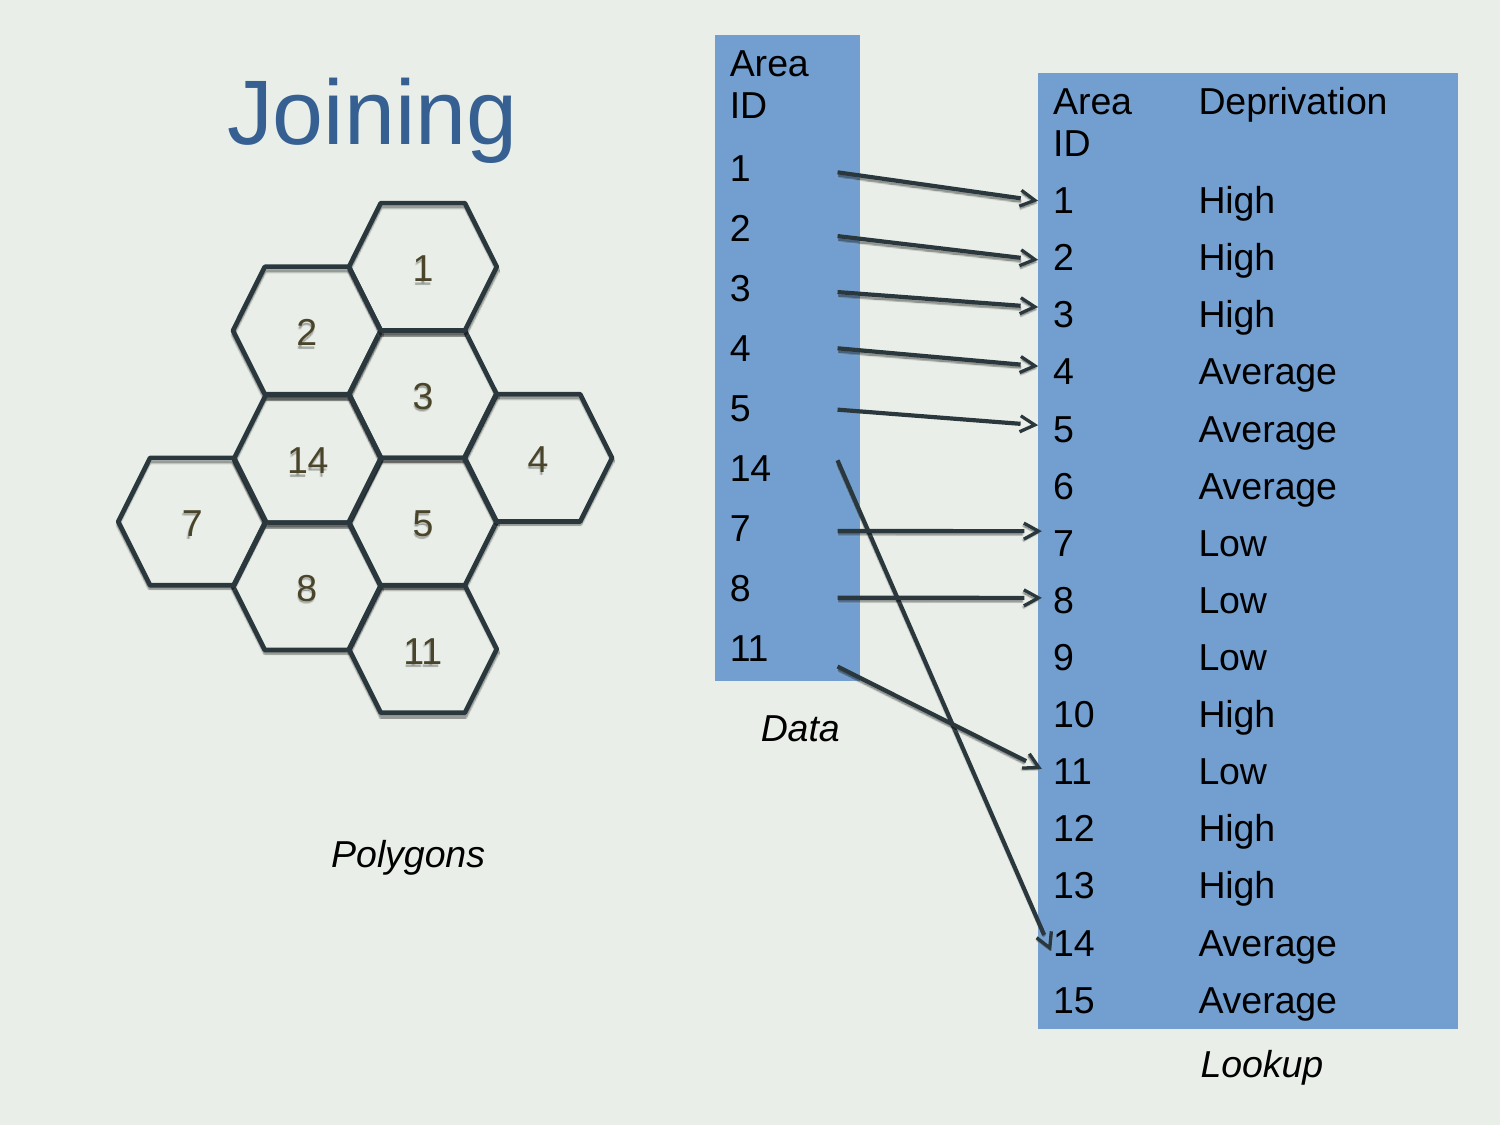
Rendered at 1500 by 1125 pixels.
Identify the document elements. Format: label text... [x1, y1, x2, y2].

table_cell 14 [1038, 915, 1184, 972]
table_cell 5 [715, 380, 860, 440]
table_header Area ID [715, 35, 860, 139]
table_cell High [1184, 800, 1458, 857]
text_box 2 [232, 266, 380, 395]
text_box 8 [232, 522, 381, 651]
table_cell 2 [715, 200, 860, 260]
table_cell High [1184, 286, 1458, 344]
table_cell Average [1184, 915, 1458, 972]
table_cell 1 [1038, 172, 1184, 229]
table_cell 11 [1038, 743, 1184, 800]
table_cell 4 [715, 320, 860, 380]
table_cell 3 [715, 260, 860, 320]
table_cell Low [1184, 572, 1458, 629]
table_cell 3 [1038, 286, 1184, 344]
table_cell 15 [1038, 972, 1184, 1029]
table_cell Low [1184, 629, 1458, 686]
table_cell 9 [1038, 629, 1184, 686]
table_cell Average [1184, 458, 1458, 515]
table_cell 11 [715, 620, 860, 681]
table_cell High [1184, 229, 1458, 286]
table_cell 8 [715, 560, 860, 620]
table_cell Average [1184, 972, 1458, 1029]
text_box 5 [348, 457, 497, 585]
text_box 7 [118, 457, 267, 586]
table_cell 10 [1038, 686, 1184, 743]
table_cell High [1184, 857, 1458, 915]
text_box 3 [348, 331, 497, 457]
text_box 14 [234, 395, 381, 522]
table_cell 8 [1038, 572, 1184, 629]
table_cell High [1184, 686, 1458, 743]
table_cell Average [1184, 344, 1458, 401]
table_cell 1 [715, 139, 860, 200]
text_box 4 [464, 394, 613, 522]
table_cell 5 [1038, 401, 1184, 458]
table_header Area ID [1038, 73, 1184, 172]
table_cell 6 [1038, 458, 1184, 515]
table_header Deprivation [1184, 73, 1458, 172]
table_cell 13 [1038, 857, 1184, 915]
table_cell 7 [715, 500, 860, 560]
table_cell Low [1184, 515, 1458, 572]
table_cell Low [1184, 743, 1458, 800]
table_cell 14 [715, 440, 860, 500]
text_box Data [746, 696, 855, 757]
table_cell 7 [1038, 515, 1184, 572]
table_cell 2 [1038, 229, 1184, 286]
table_cell 12 [1038, 800, 1184, 857]
text_box 1 [348, 233, 497, 331]
table_cell High [1184, 172, 1458, 229]
text_box Polygons [316, 822, 500, 883]
table_cell 4 [1038, 344, 1184, 401]
text_box 11 [348, 585, 497, 713]
text_box Lookup [1185, 1032, 1338, 1093]
table_cell Average [1184, 401, 1458, 458]
text_box Joining [75, 45, 670, 233]
